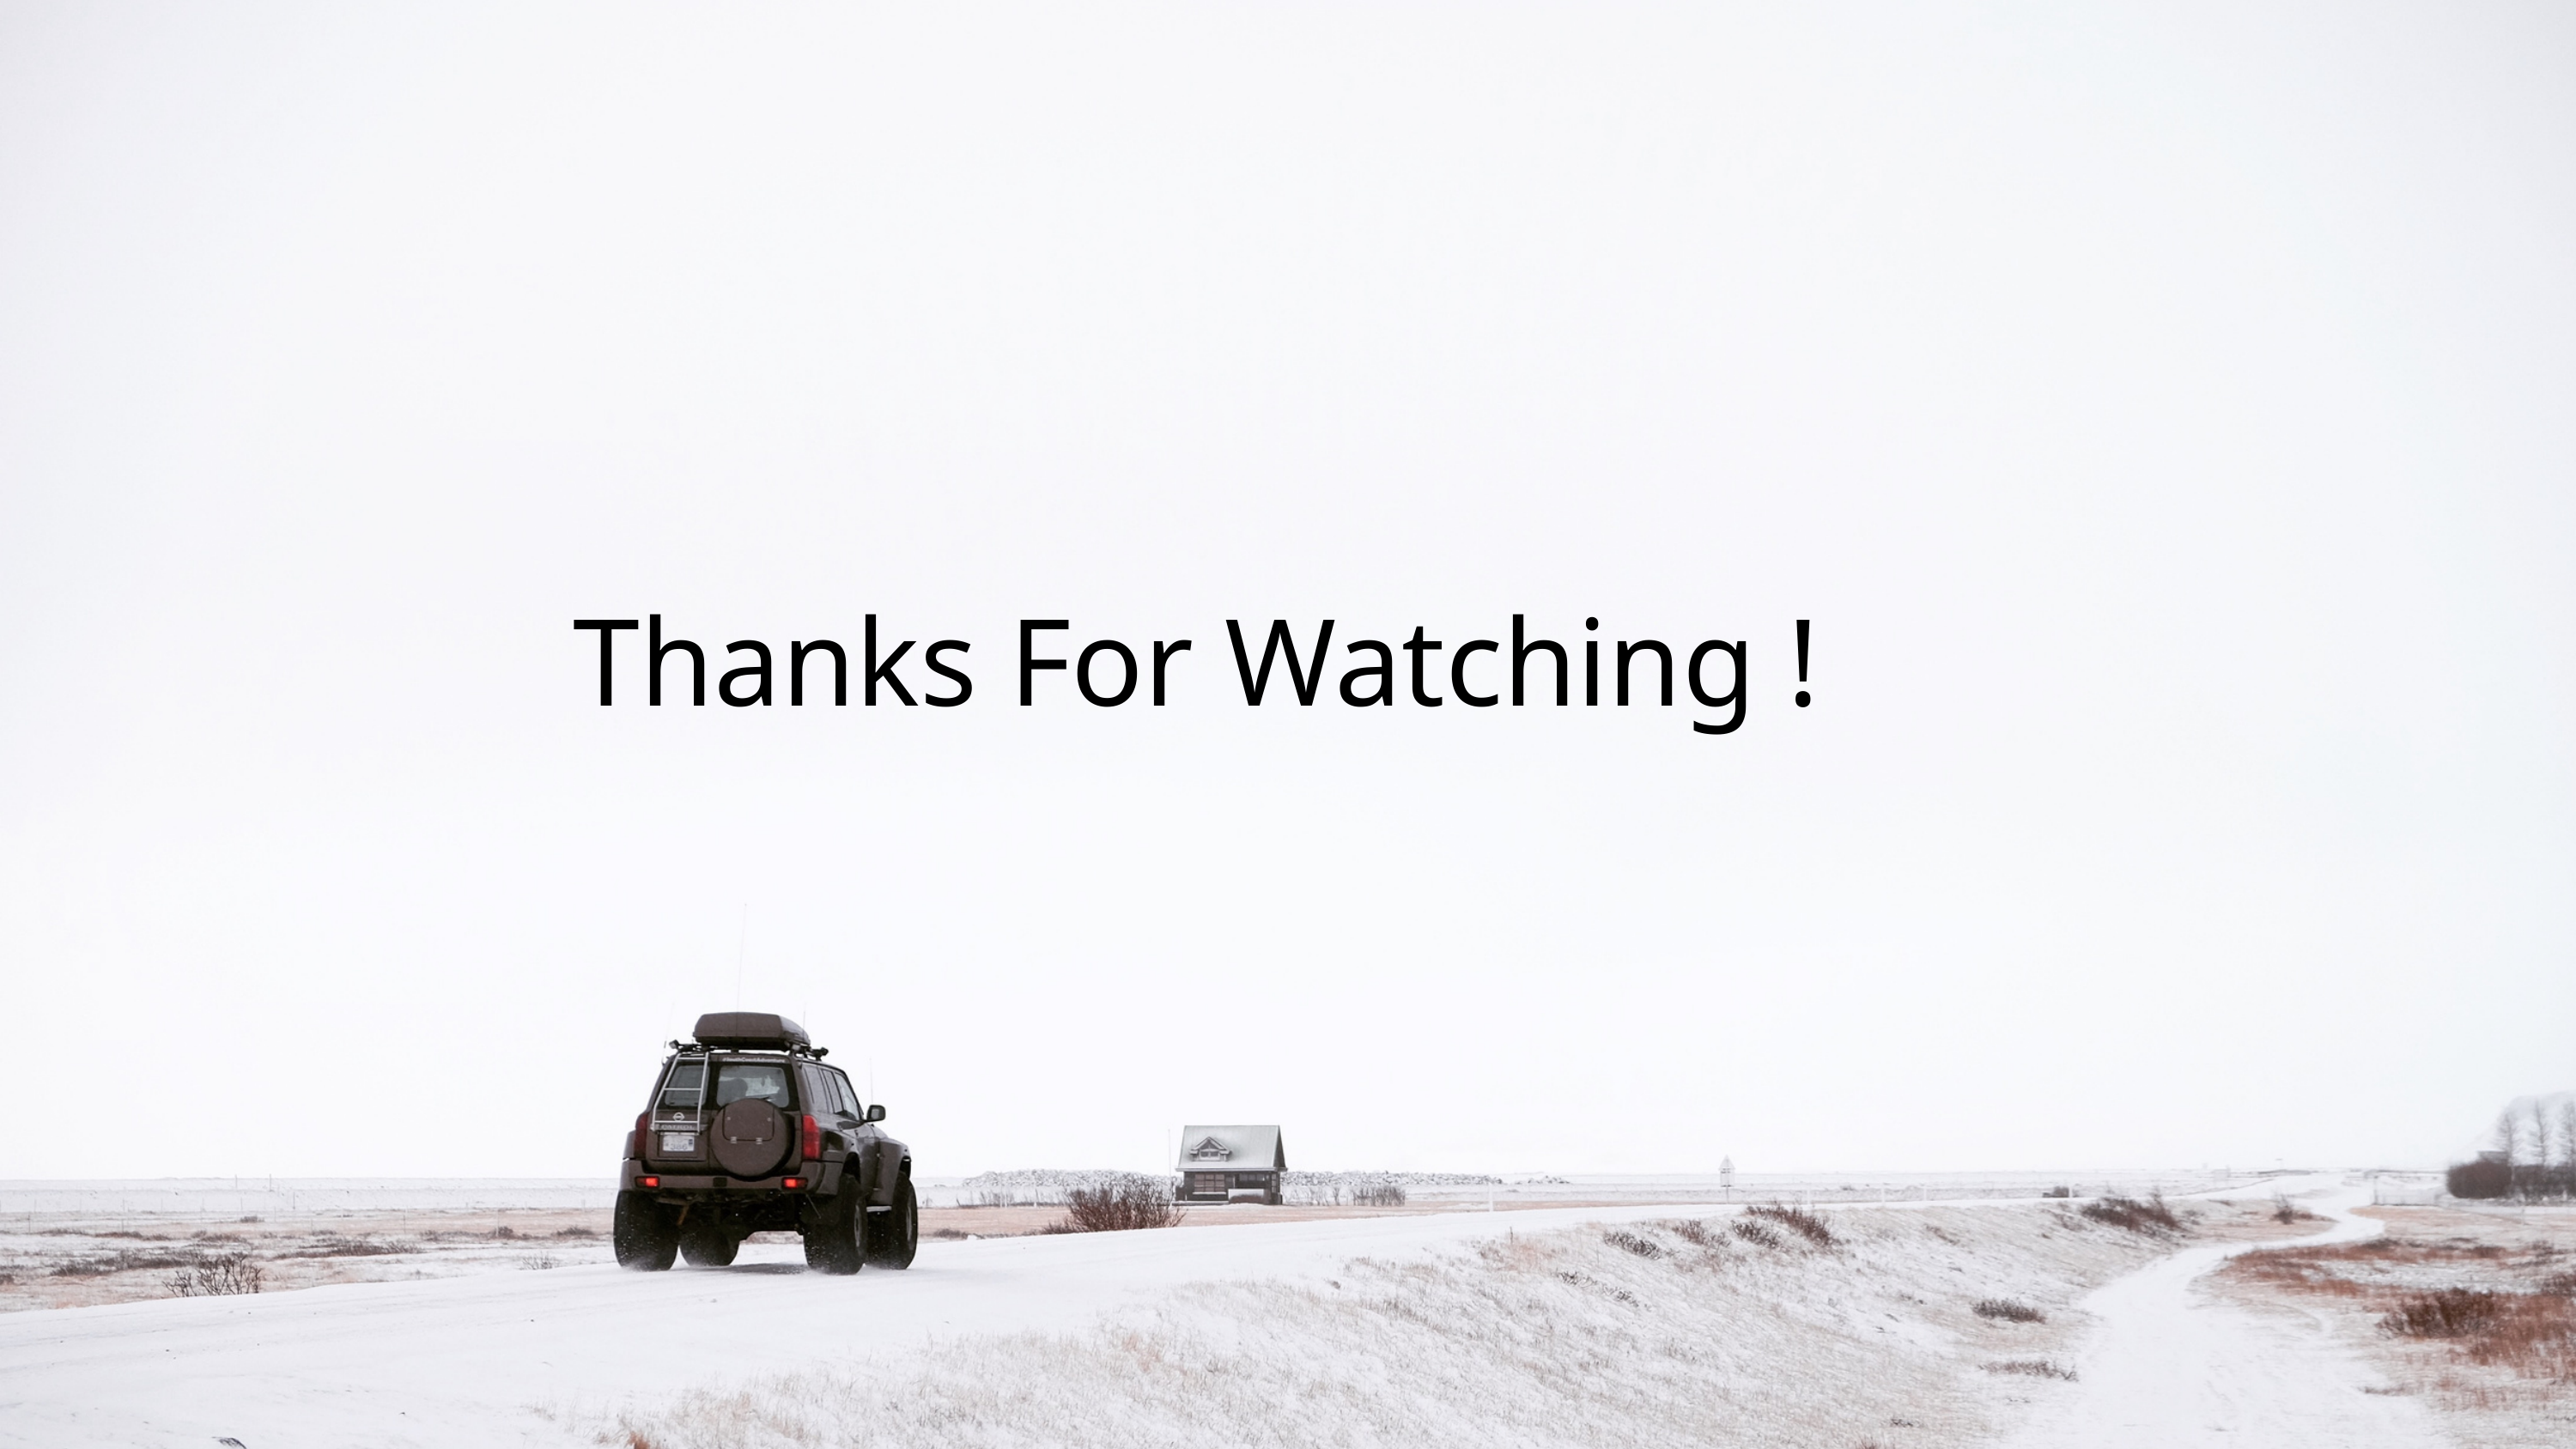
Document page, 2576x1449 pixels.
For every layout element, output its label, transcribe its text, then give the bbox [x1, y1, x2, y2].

picture [0, 0, 2576, 1449]
text_box Thanks For Watching ! [573, 561, 2003, 724]
